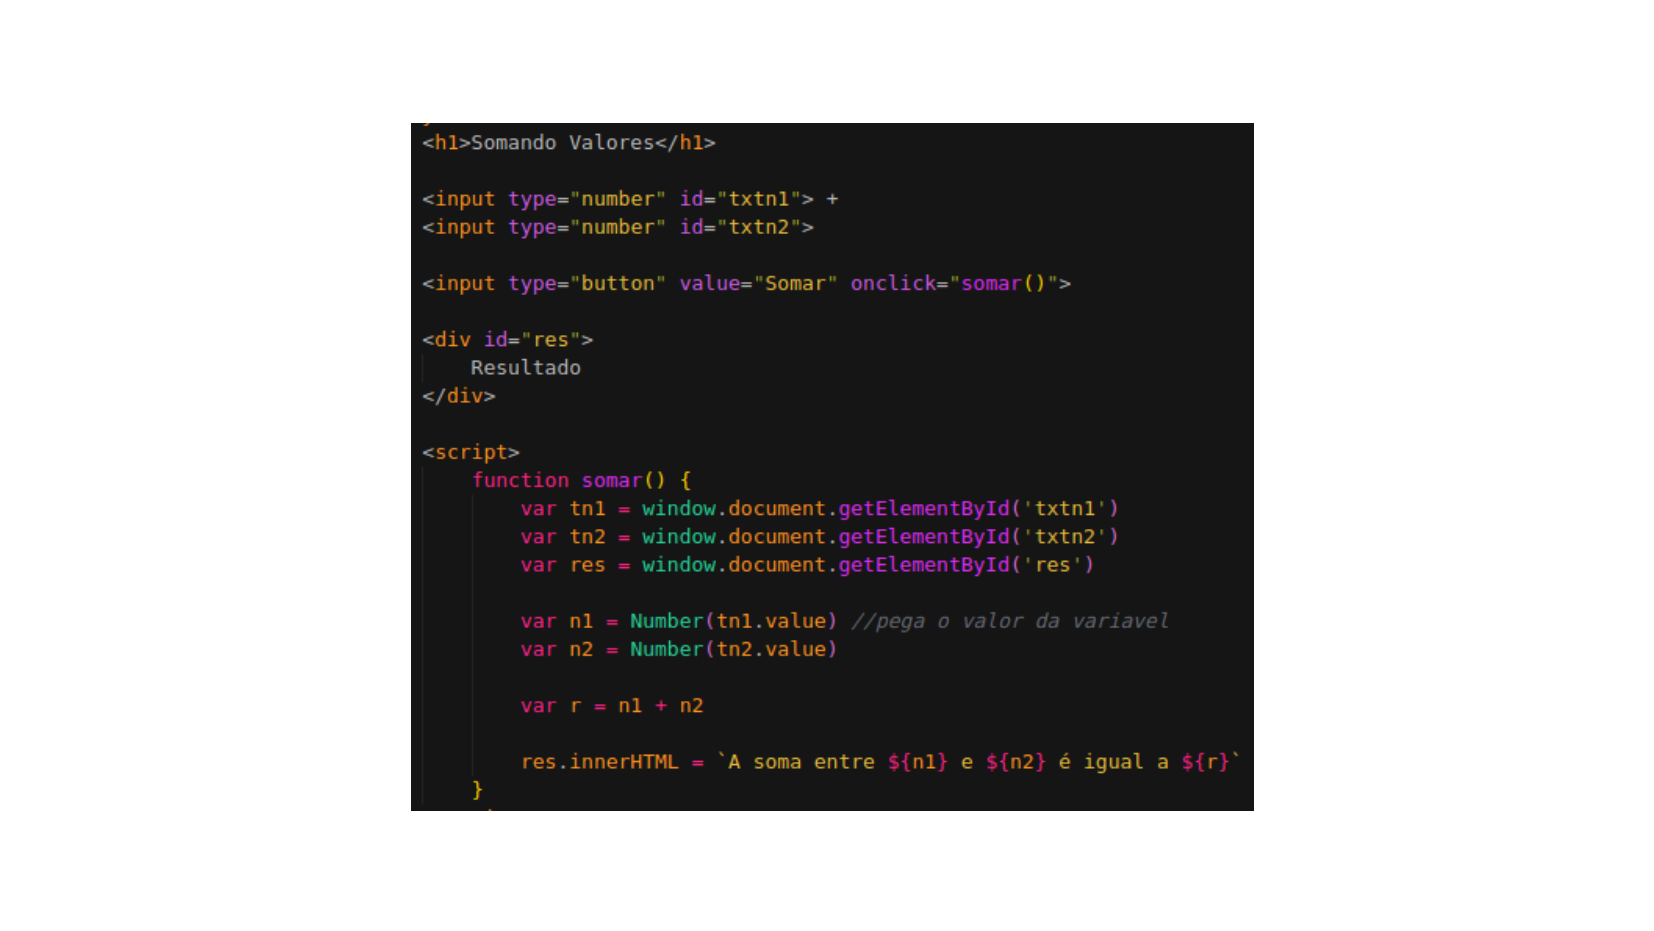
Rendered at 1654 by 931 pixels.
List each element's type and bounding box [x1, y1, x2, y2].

picture [411, 123, 1254, 811]
